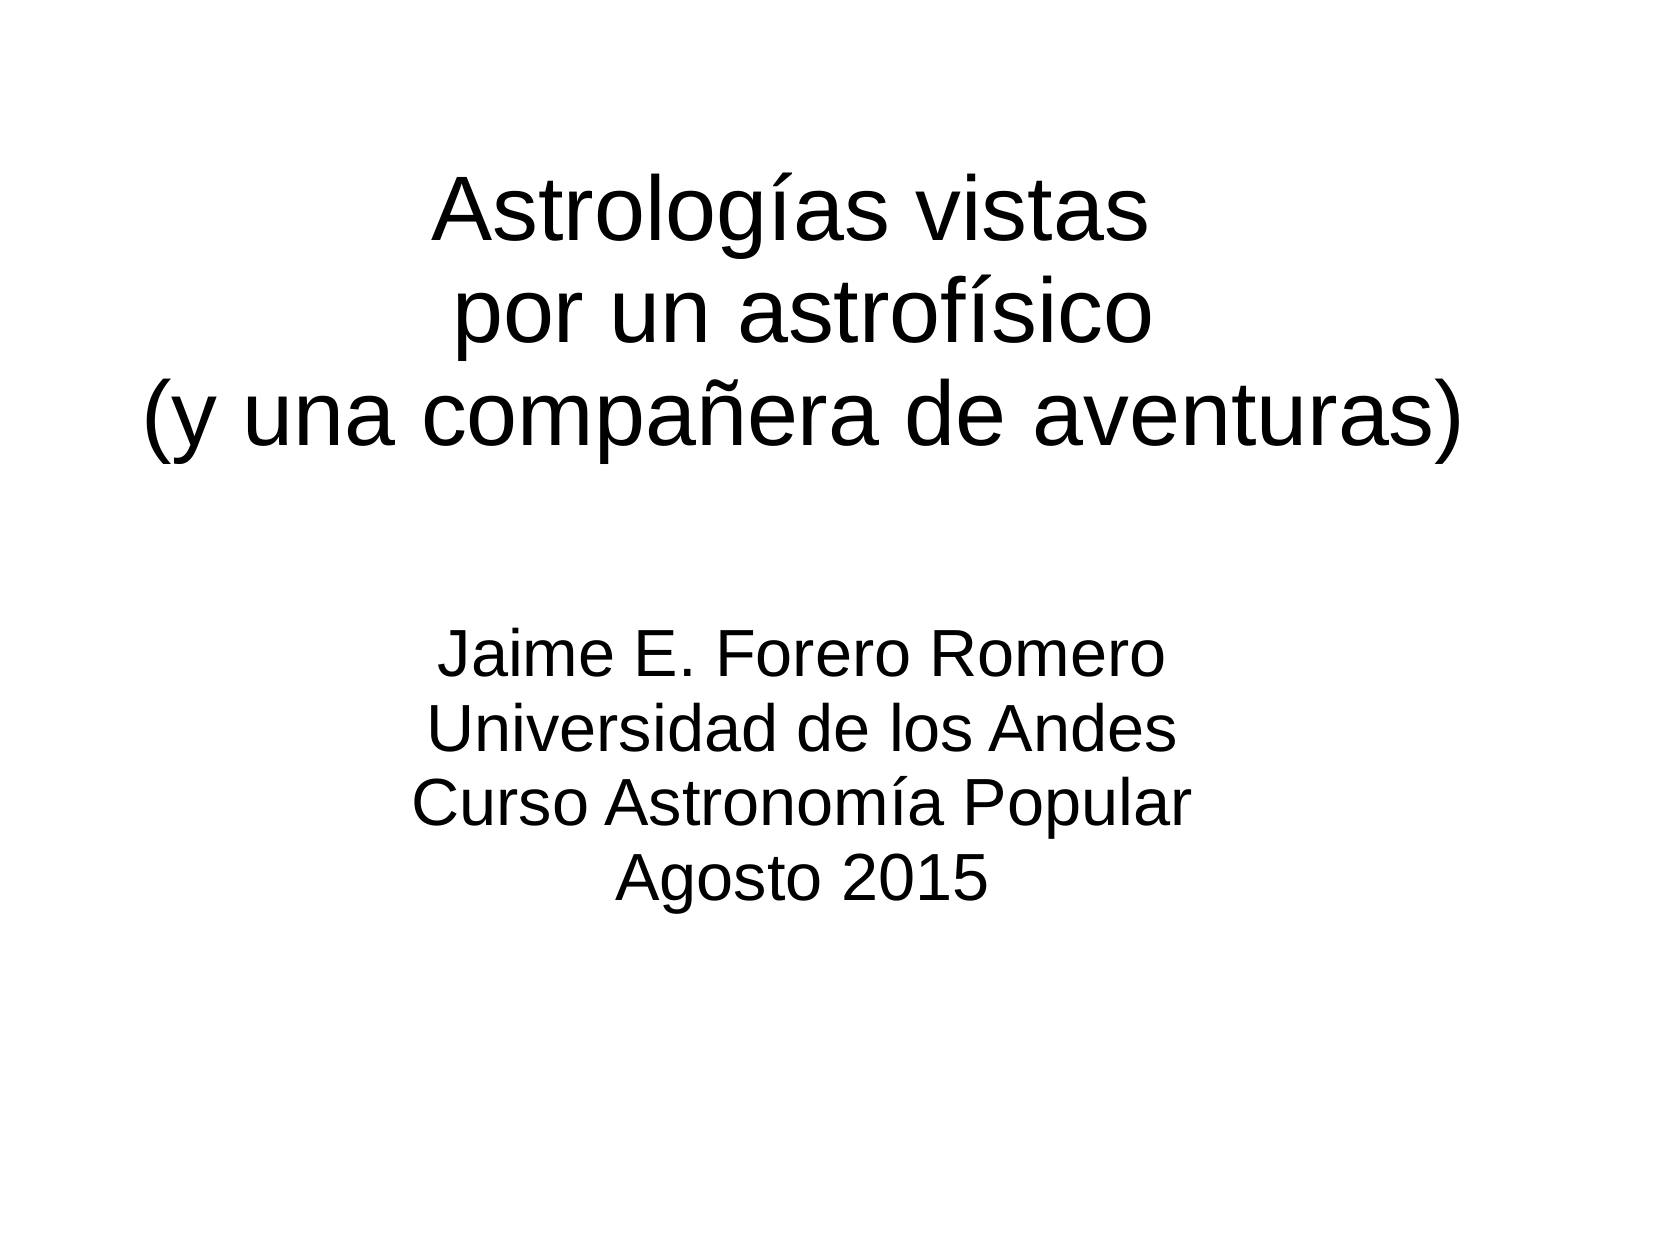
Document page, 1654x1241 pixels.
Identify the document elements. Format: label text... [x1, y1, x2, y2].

title Astrologías vistas por un astrofísico (y una compañera de aventuras) [60, 157, 1549, 466]
subtitle Jaime E. Forero Romero Universidad de los Andes Curso Astronomía Popular Agosto 2015 [74, 405, 1531, 1126]
